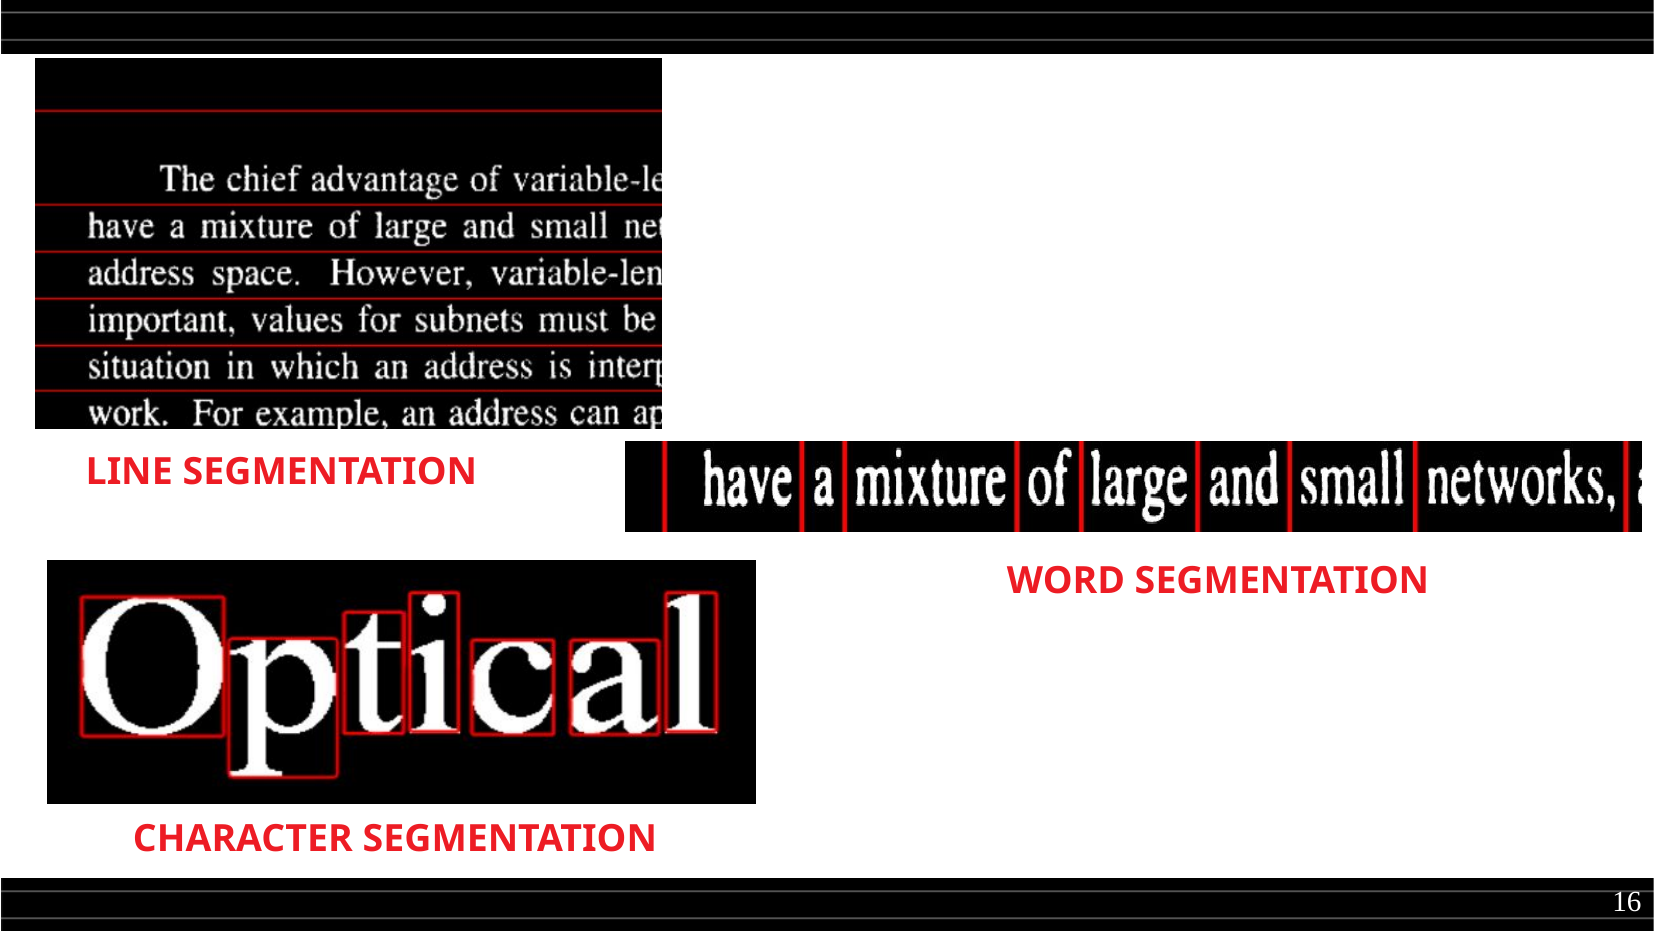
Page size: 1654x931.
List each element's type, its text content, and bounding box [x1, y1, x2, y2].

picture [1, 878, 118, 931]
picture [1, 0, 1654, 54]
picture [35, 58, 662, 429]
picture [804, 878, 1654, 931]
text_box CHARACTER SEGMENTATION [118, 803, 804, 931]
picture [625, 441, 1642, 532]
picture [47, 560, 756, 804]
text_box WORD SEGMENTATION [992, 546, 1560, 712]
text_box LINE SEGMENTATION [70, 437, 556, 602]
